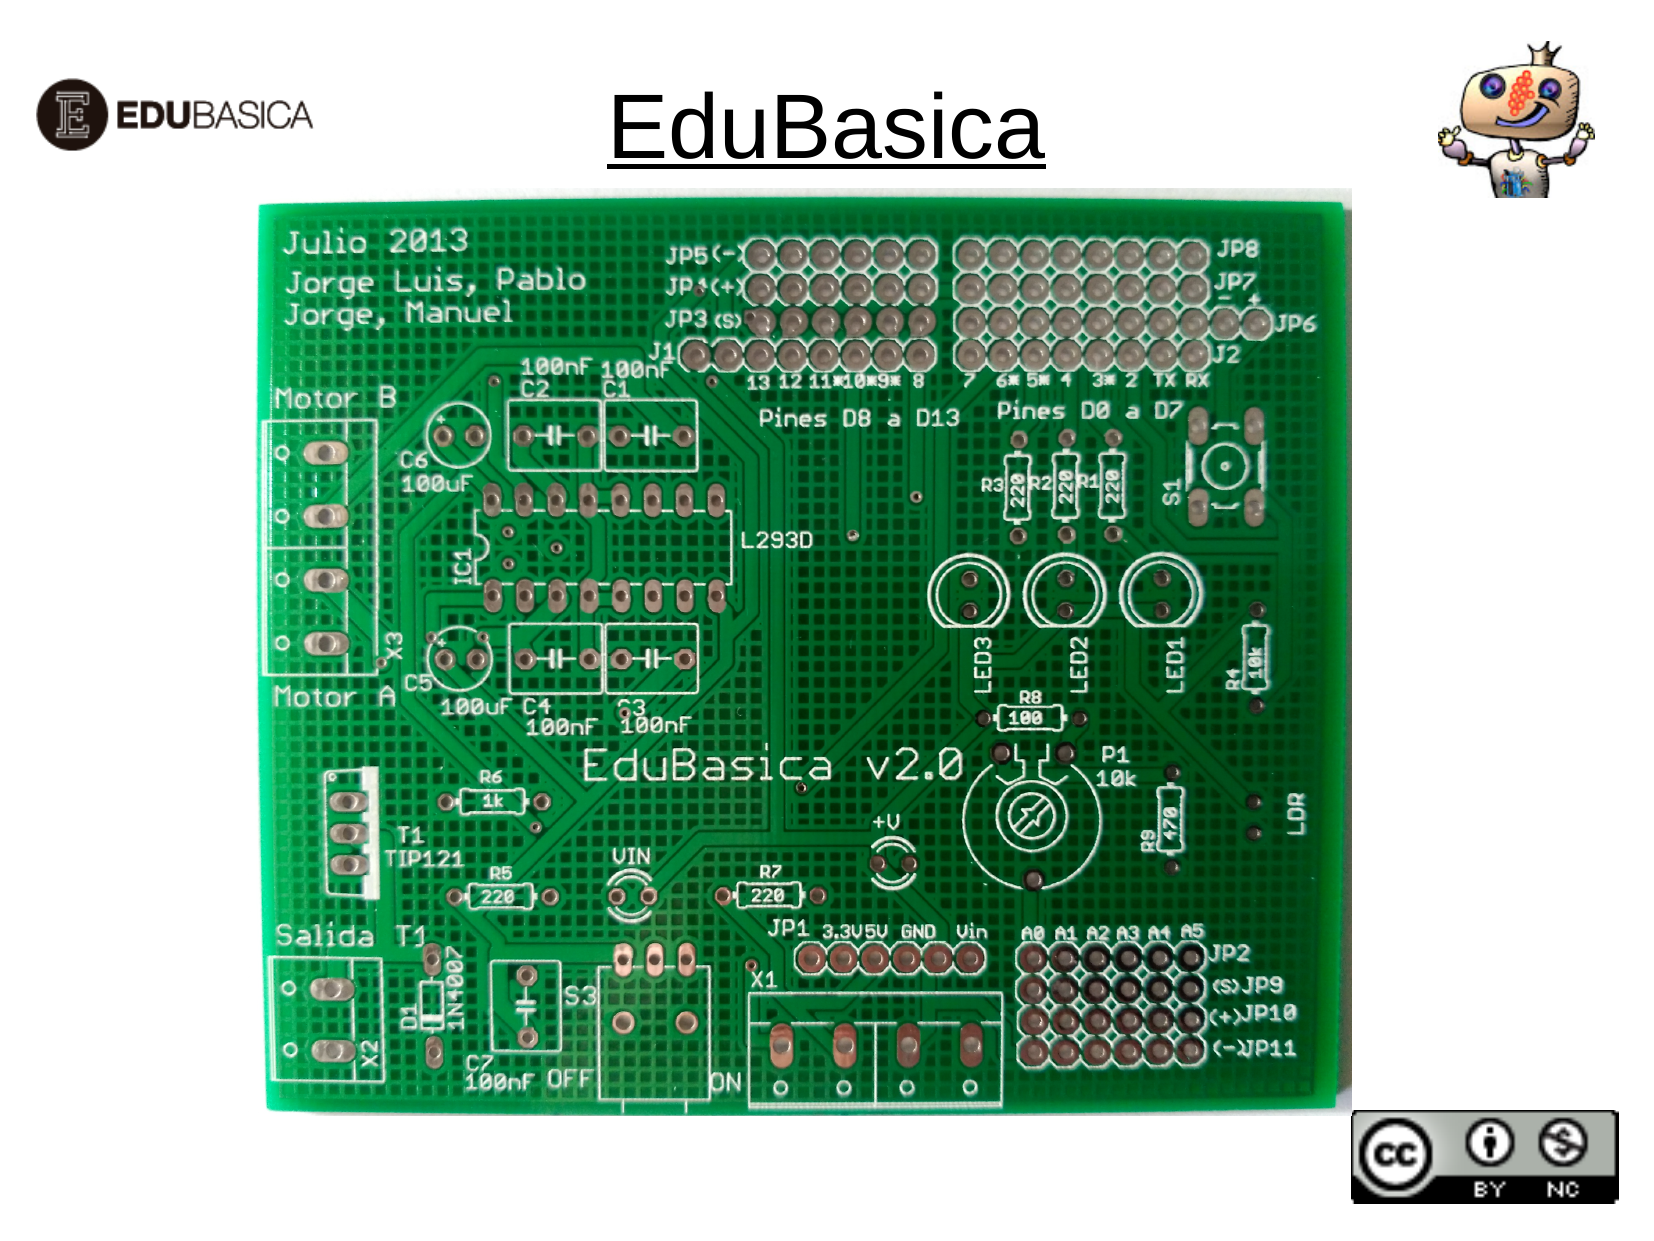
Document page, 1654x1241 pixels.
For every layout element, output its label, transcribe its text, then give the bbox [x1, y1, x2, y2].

title EduBasica [82, 23, 1571, 231]
picture [248, 188, 1619, 1204]
picture [1438, 41, 1595, 198]
picture [35, 77, 316, 154]
